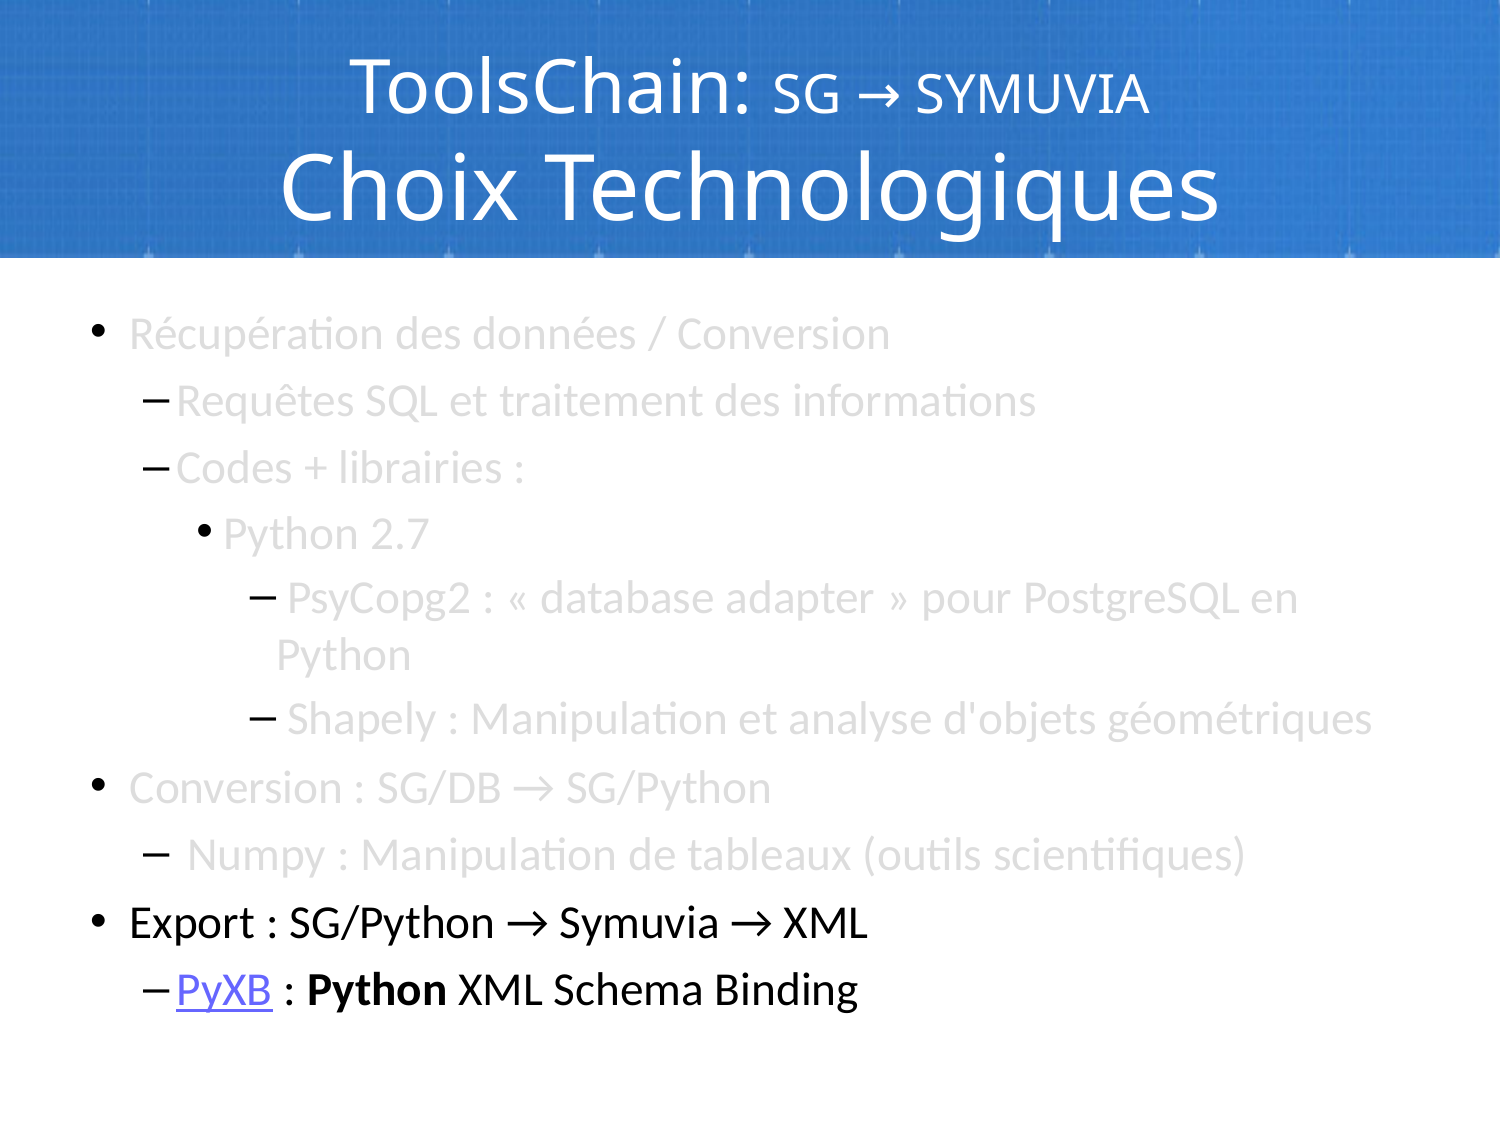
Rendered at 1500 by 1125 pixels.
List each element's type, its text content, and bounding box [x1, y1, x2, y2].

list Récupération des données / Conversion Requêtes SQL et traitement des informations Codes + librairies : Python 2.7 PsyCopg2 : « database adapter » pour PostgreSQL en Python Shapely : Manipulation et analyse d'objets géométriques Conversion : SG/DB → SG/Python Numpy : Manipulation de tableaux (outils scientifiques) Export : SG/Python → Symuvia → XML PyXB : Python XML Schema Binding [75, 294, 1426, 1038]
title ToolsChain: SG → SYMUVIA Choix Technologiques [35, 45, 1465, 233]
picture [0, 0, 1500, 258]
